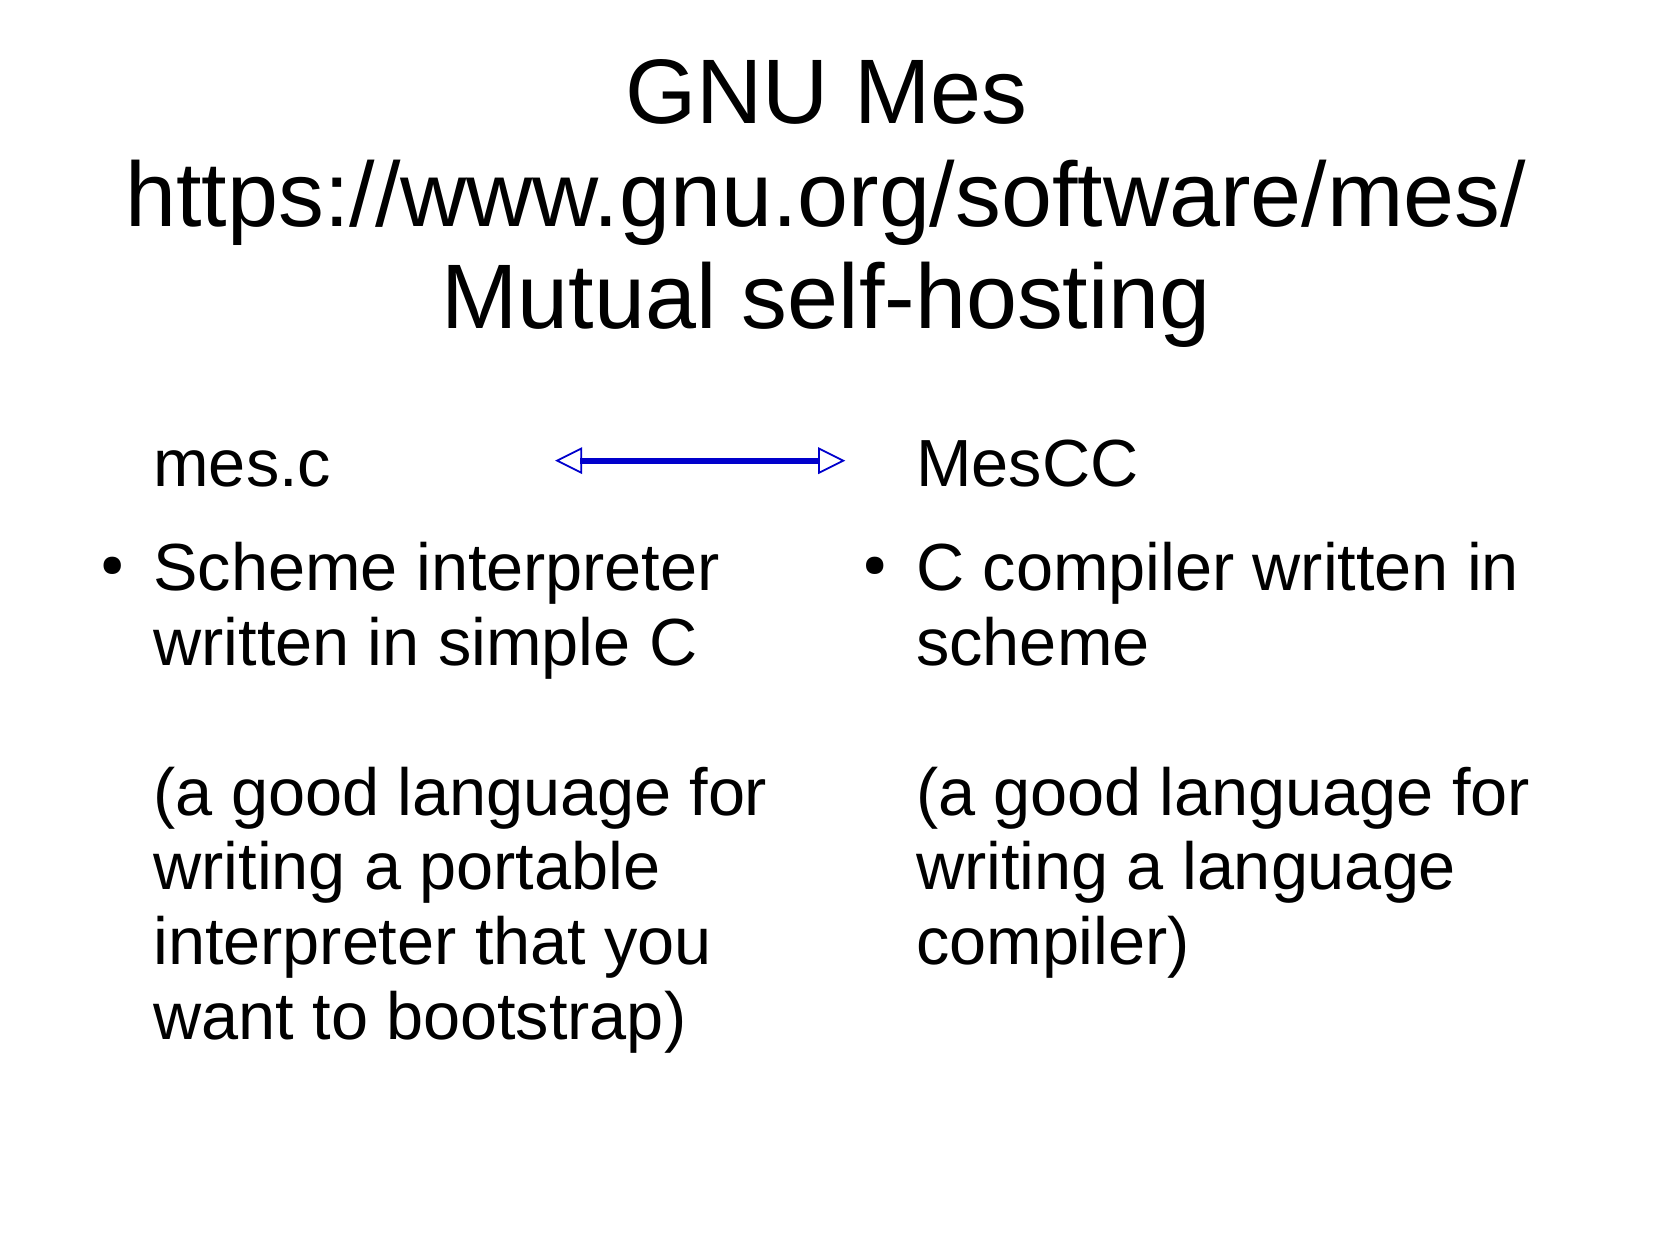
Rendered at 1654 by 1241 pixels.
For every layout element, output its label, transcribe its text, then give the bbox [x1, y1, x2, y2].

list MesCC C compiler written in scheme (a good language for writing a language compiler) [845, 426, 1572, 1146]
list mes.c Scheme interpreter written in simple C (a good language for writing a portable interpreter that you want to bootstrap) [82, 426, 809, 1146]
title GNU Mes https://www.gnu.org/software/mes/ Mutual self-hosting [82, 40, 1571, 349]
